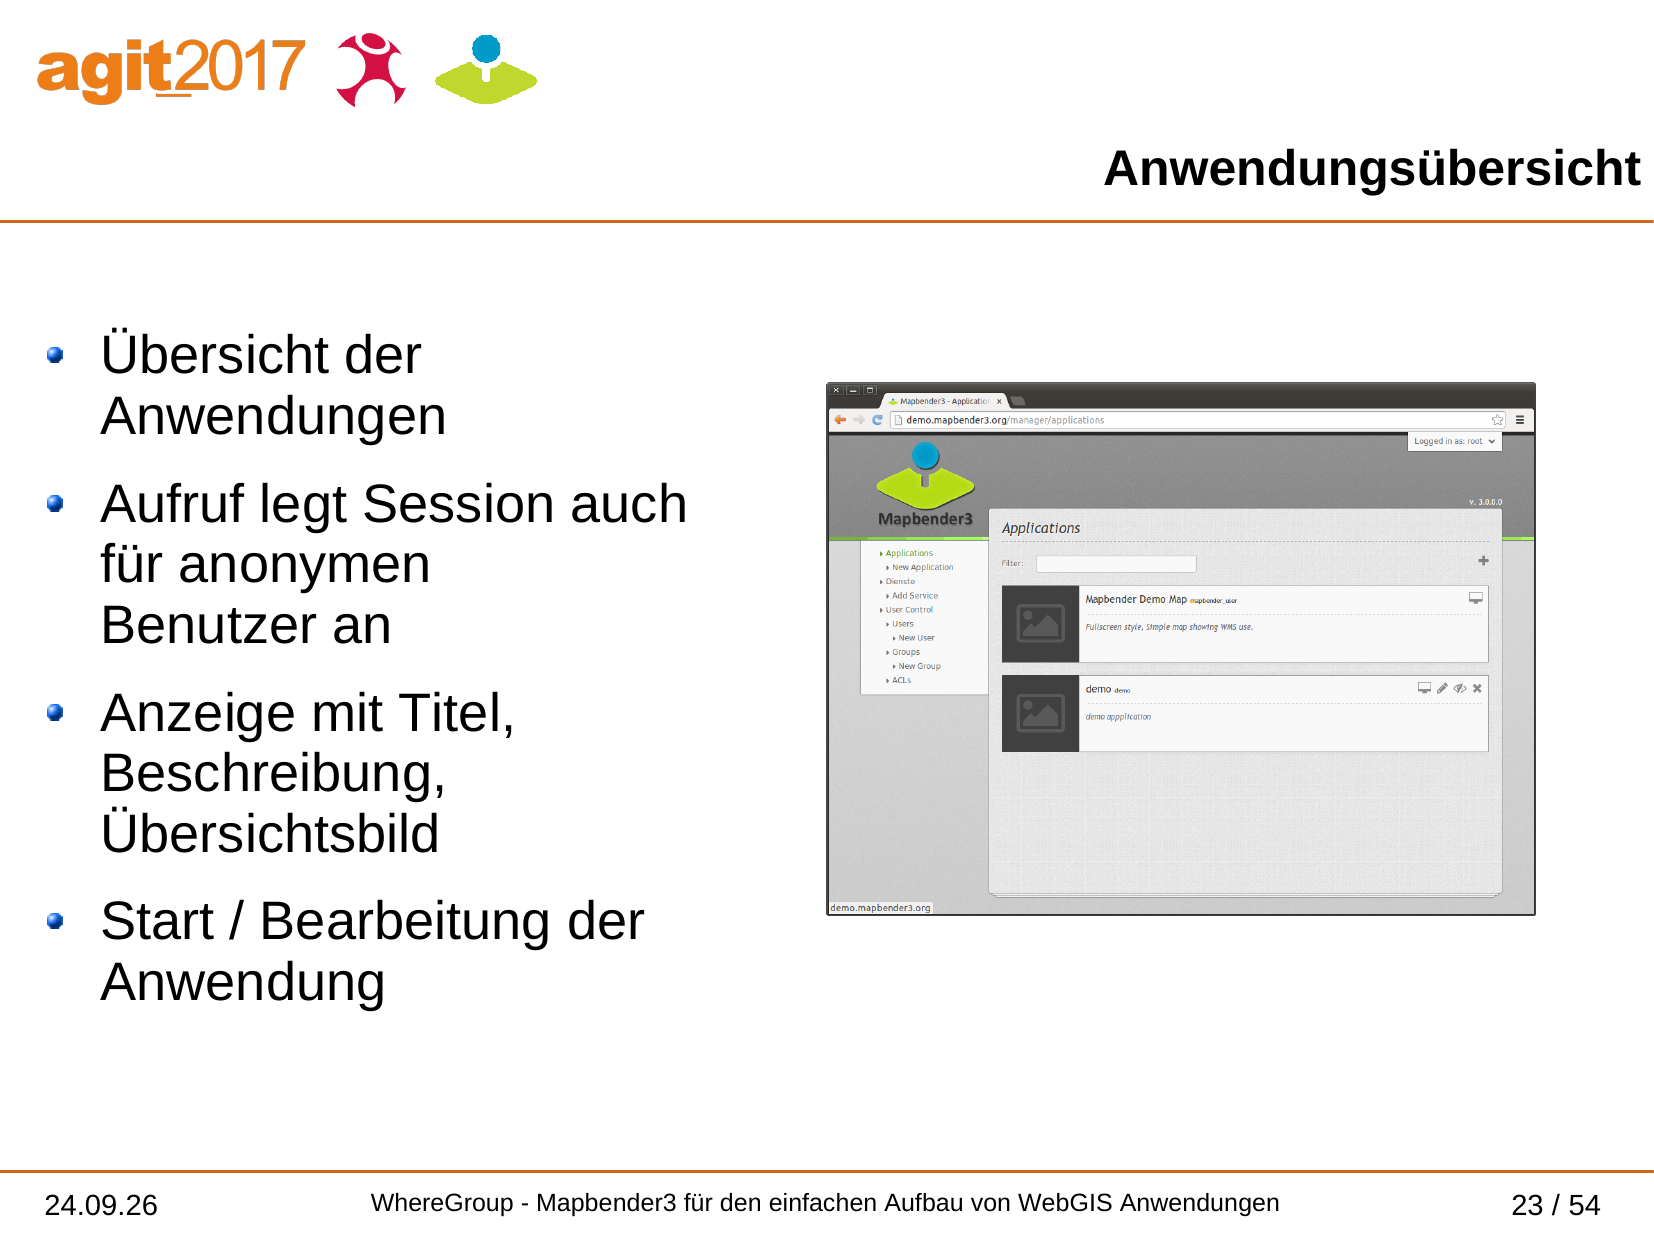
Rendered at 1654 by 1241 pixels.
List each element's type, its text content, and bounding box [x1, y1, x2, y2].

title Anwendungsübersicht [153, 124, 1642, 213]
picture [35, 23, 308, 107]
picture [435, 35, 538, 104]
picture [826, 382, 1536, 916]
list Übersicht der Anwendungen Aufruf legt Session auch für anonymen Benutzer an Anzeige mit Titel, Beschreibung, Übersichtsbild Start / Bearbeitung der Anwendung [29, 324, 756, 1144]
